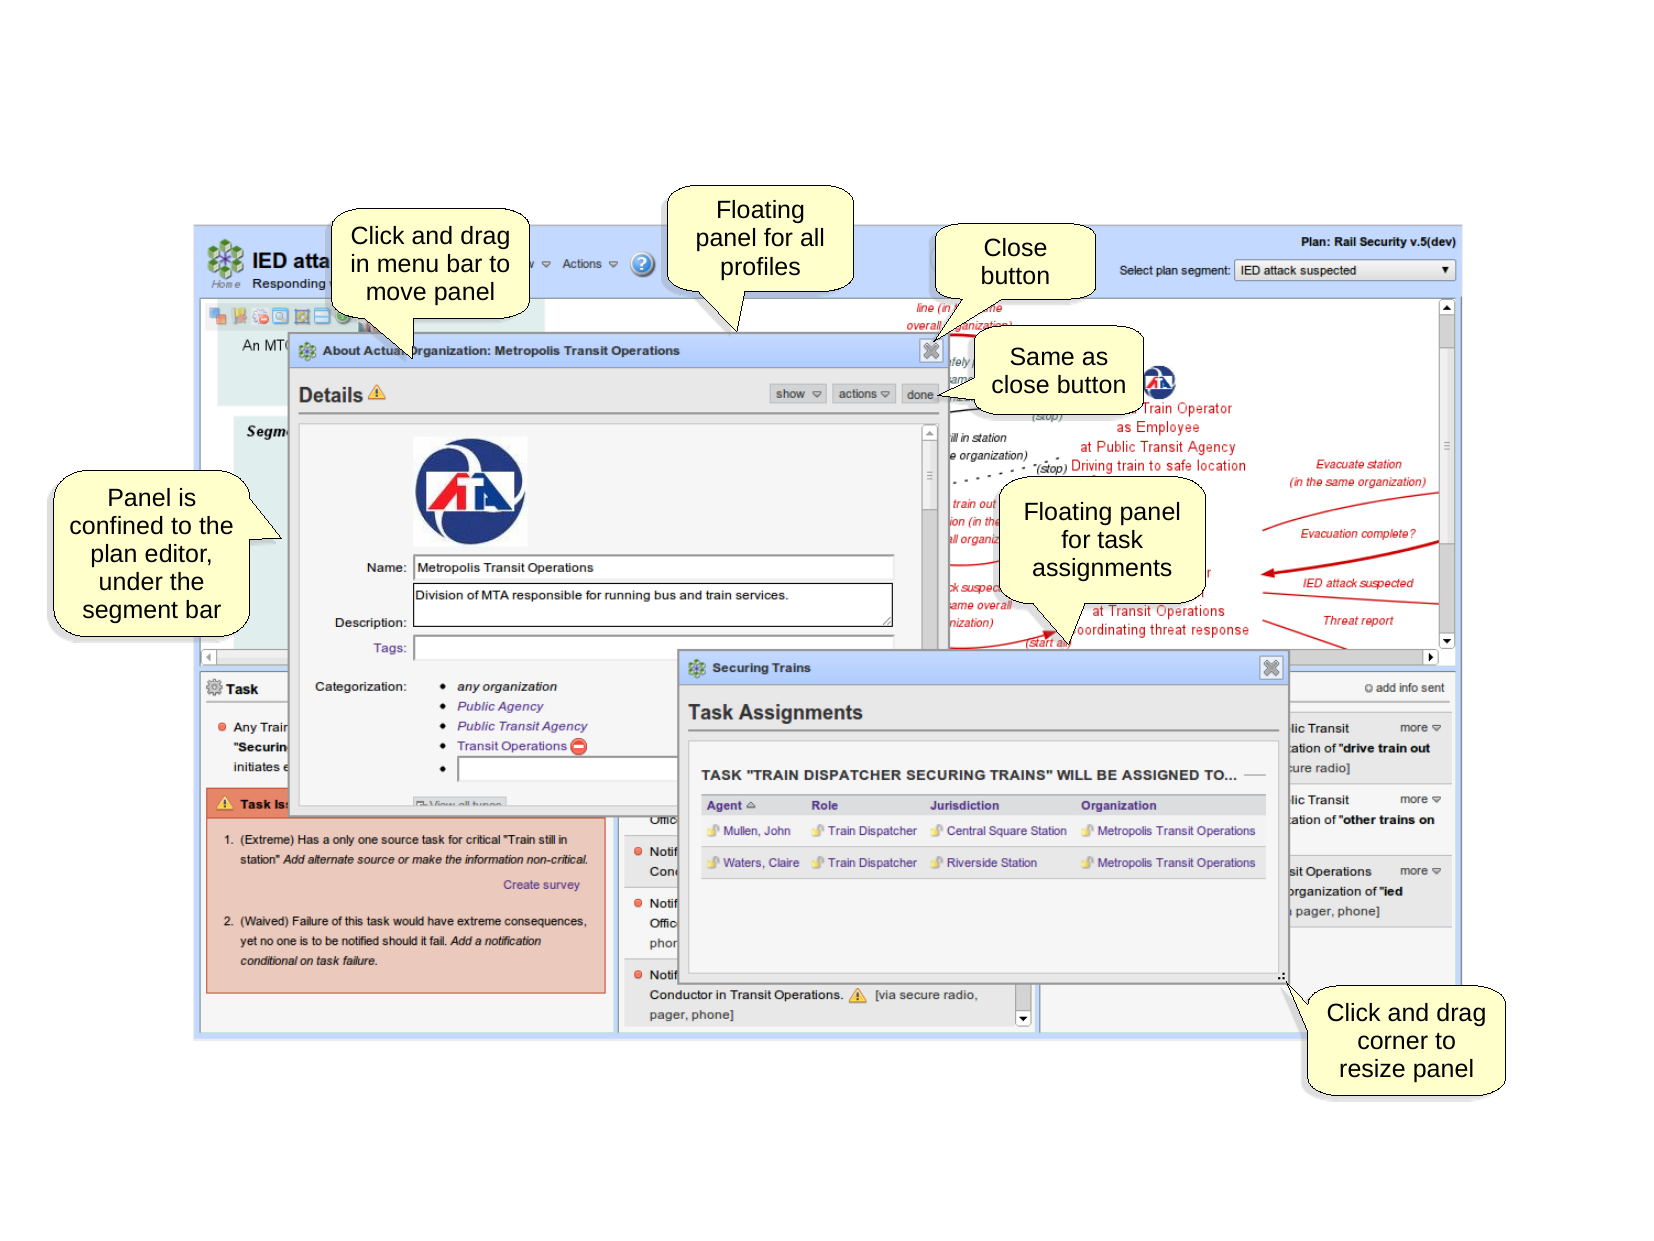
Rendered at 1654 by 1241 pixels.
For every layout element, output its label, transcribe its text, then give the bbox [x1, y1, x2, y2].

text_box Click and drag in menu bar to move panel [331, 208, 530, 359]
text_box Floating panel for task assignments [999, 476, 1206, 645]
text_box Close button [933, 223, 1096, 342]
text_box Panel is confined to the plan editor, under the segment bar [53, 470, 282, 637]
text_box Floating panel for all profiles [667, 185, 854, 332]
text_box Click and drag corner to resize panel [1286, 981, 1506, 1096]
text_box Same as close button [937, 325, 1144, 415]
picture [193, 224, 1463, 1041]
